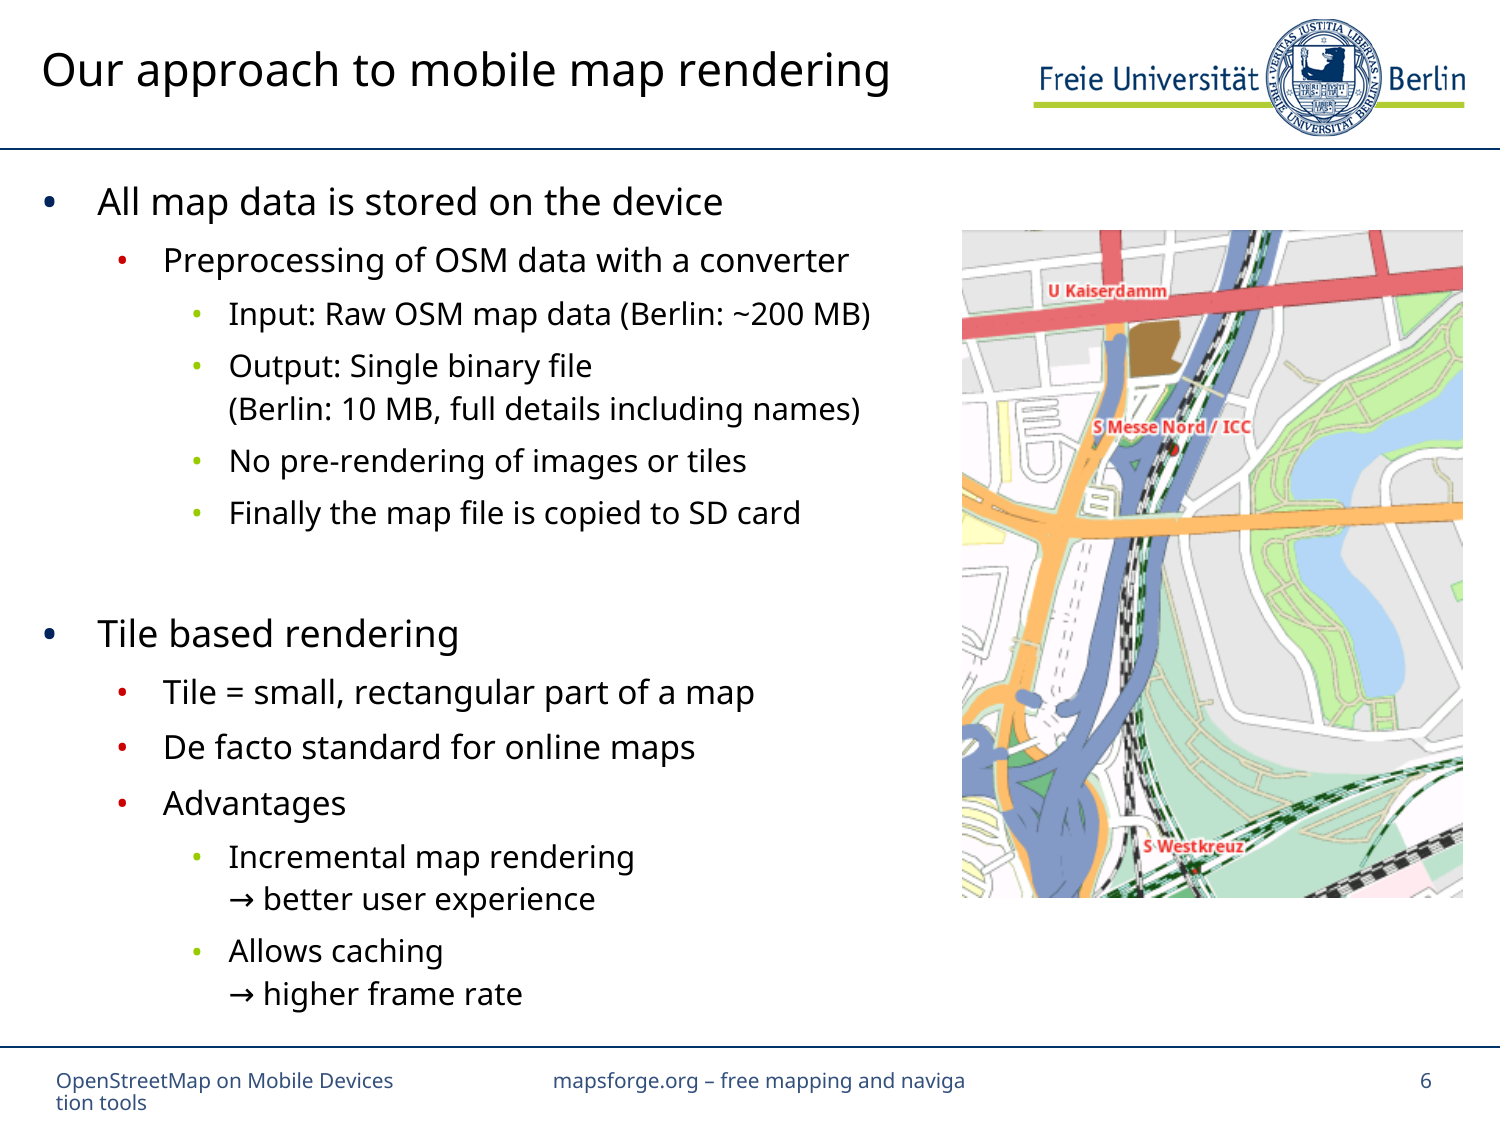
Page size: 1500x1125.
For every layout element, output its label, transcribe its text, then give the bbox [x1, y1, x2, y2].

title Our approach to mobile map rendering [41, 0, 1016, 138]
picture [1033, 19, 1470, 137]
picture [962, 230, 1463, 898]
list All map data is stored on the device Preprocessing of OSM data with a converter Input: Raw OSM map data (Berlin: ~200 MB) Output: Single binary file (Berlin: 10 MB, full details including names) No pre-rendering of images or tiles Finally the map file is copied to SD card Tile based rendering Tile = small, rectangular part of a map De facto standard for online maps Advantages Incremental map rendering → better user experience Allows caching → higher frame rate [41, 175, 1447, 919]
